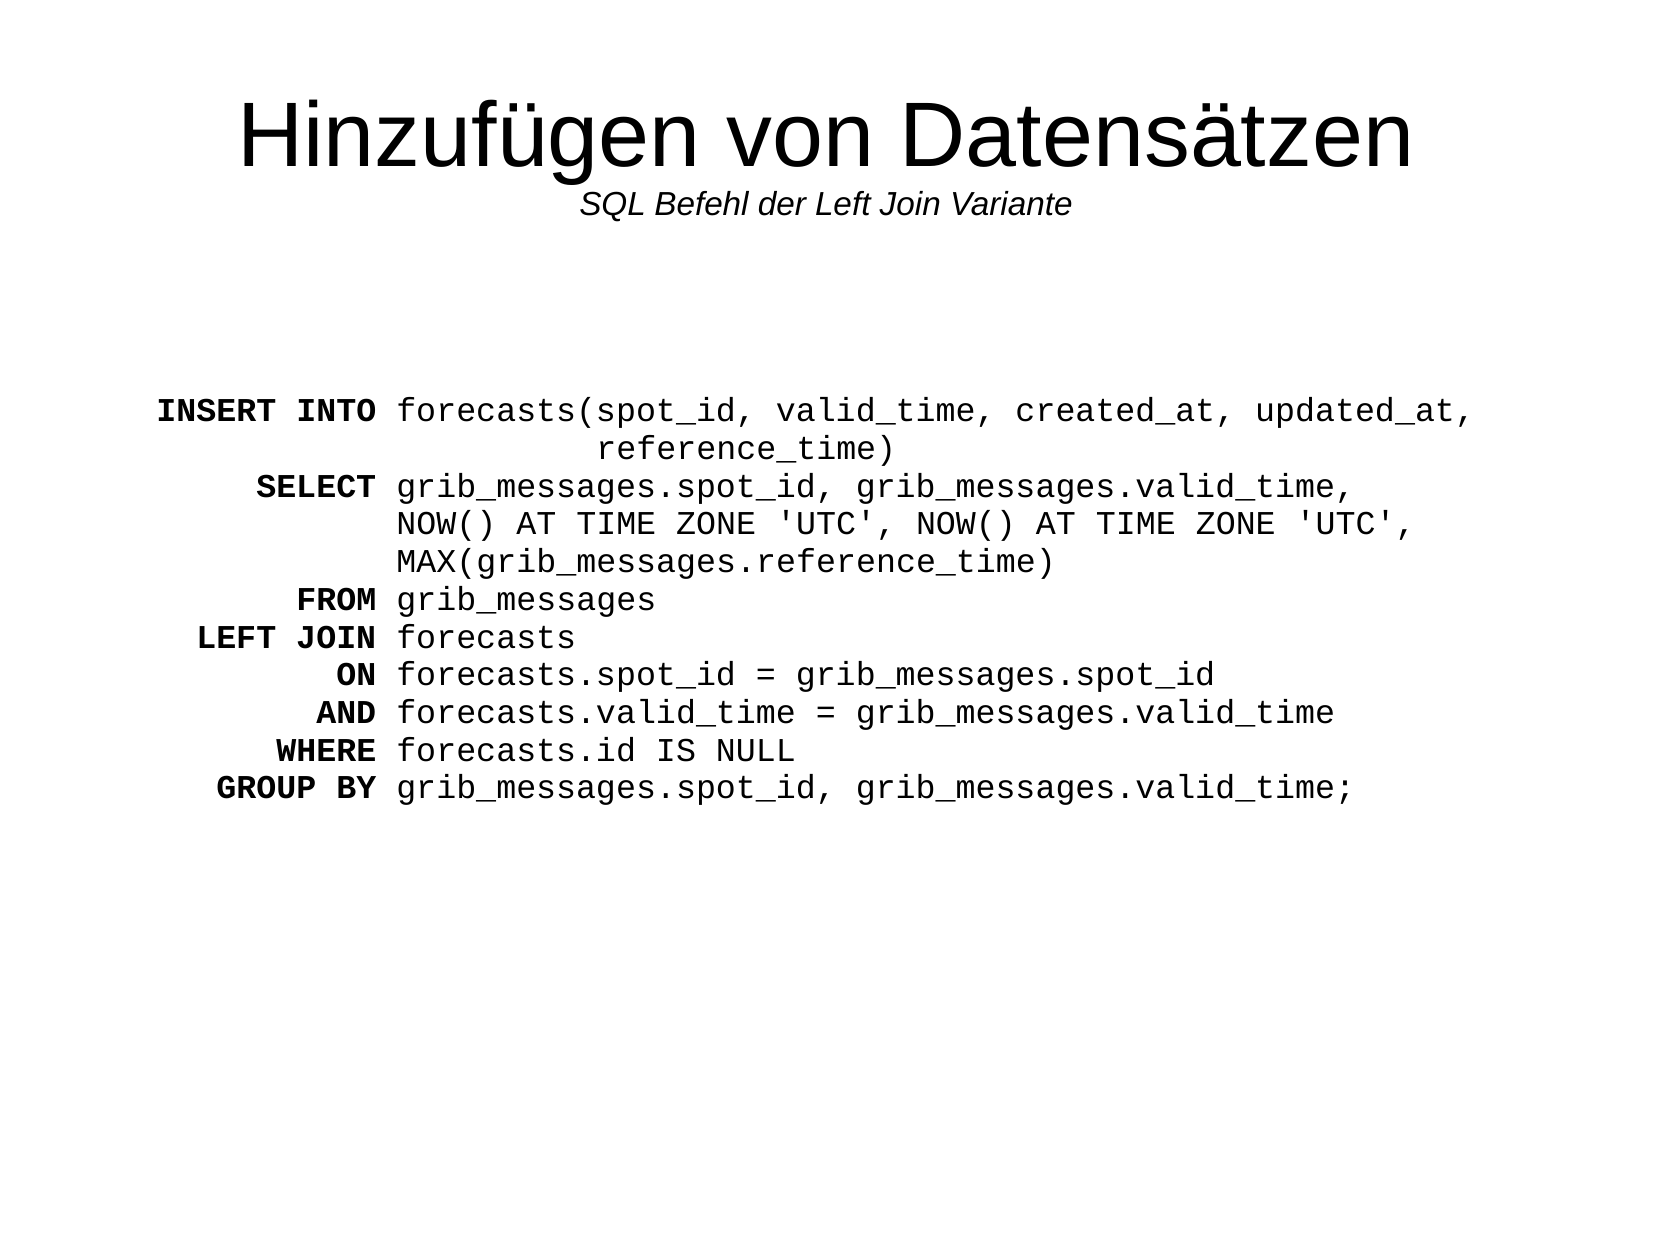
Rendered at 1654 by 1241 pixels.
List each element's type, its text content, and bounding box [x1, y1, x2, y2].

title Hinzufügen von Datensätzen SQL Befehl der Left Join Variante [82, 56, 1571, 250]
subtitle INSERT INTO forecasts(spot_id, valid_time, created_at, updated_at, reference_time) SELECT grib_messages.spot_id, grib_messages.valid_time, NOW() AT TIME ZONE 'UTC', NOW() AT TIME ZONE 'UTC', MAX(grib_messages.reference_time) FROM grib_messages LEFT JOIN forecasts ON forecasts.spot_id = grib_messages.spot_id AND forecasts.valid_time = grib_messages.valid_time WHERE forecasts.id IS NULL GROUP BY grib_messages.spot_id, grib_messages.valid_time; [156, 393, 1497, 847]
